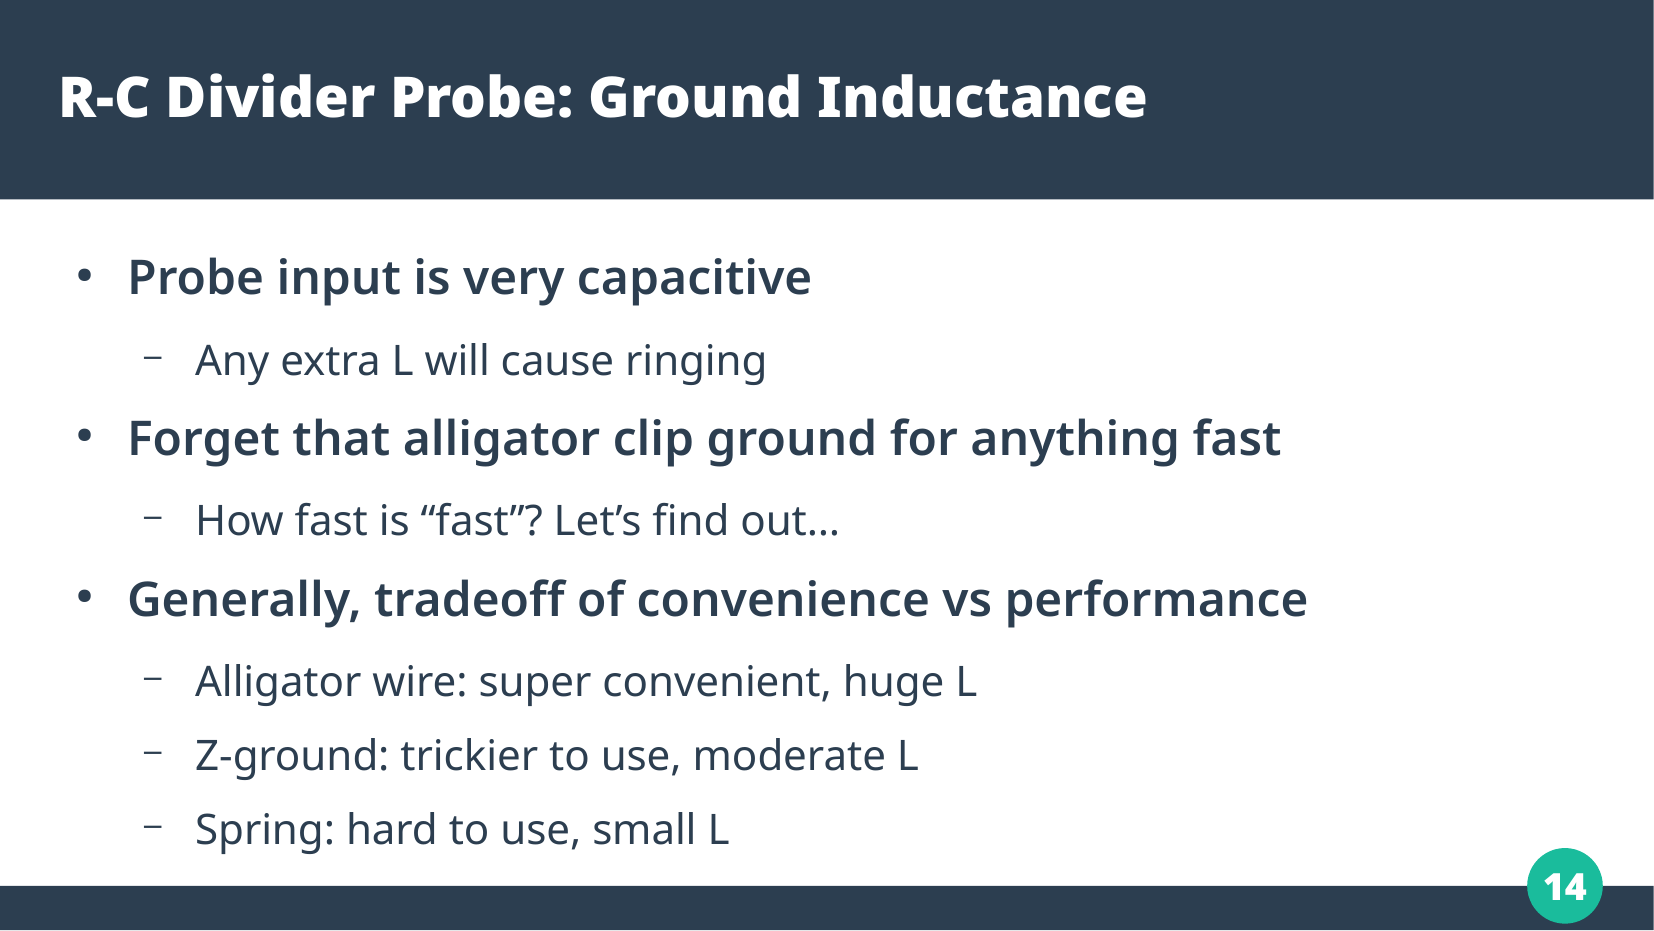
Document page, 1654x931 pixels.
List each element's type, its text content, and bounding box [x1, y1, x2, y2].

list Probe input is very capacitive Any extra L will cause ringing Forget that alligator clip ground for anything fast How fast is “fast”? Let’s find out… Generally, tradeoff of convenience vs performance Alligator wire: super convenient, huge L Z-ground: trickier to use, moderate L Spring: hard to use, small L [59, 243, 1595, 864]
title R-C Divider Probe: Ground Inductance [59, 37, 1595, 155]
